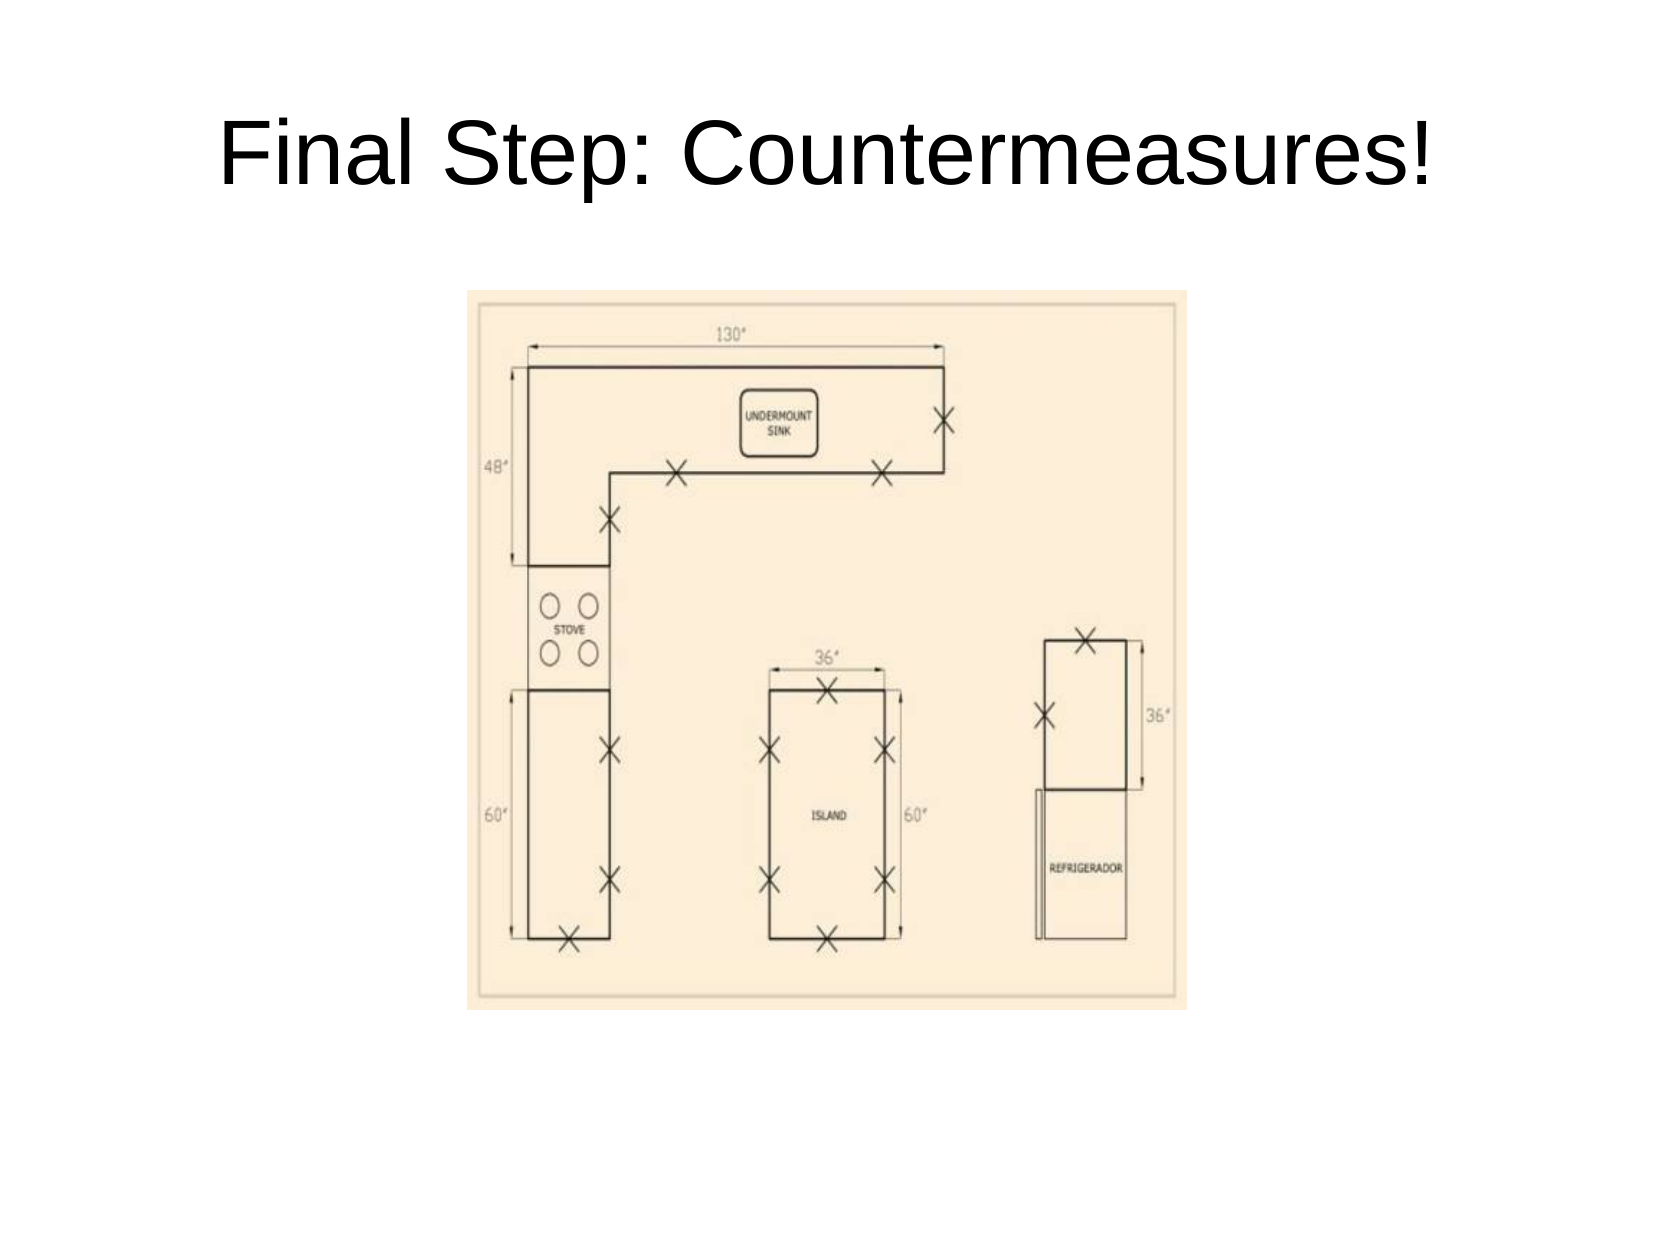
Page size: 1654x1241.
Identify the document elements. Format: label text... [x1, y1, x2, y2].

picture [467, 290, 1187, 1010]
title Final Step: Countermeasures! [82, 49, 1571, 257]
